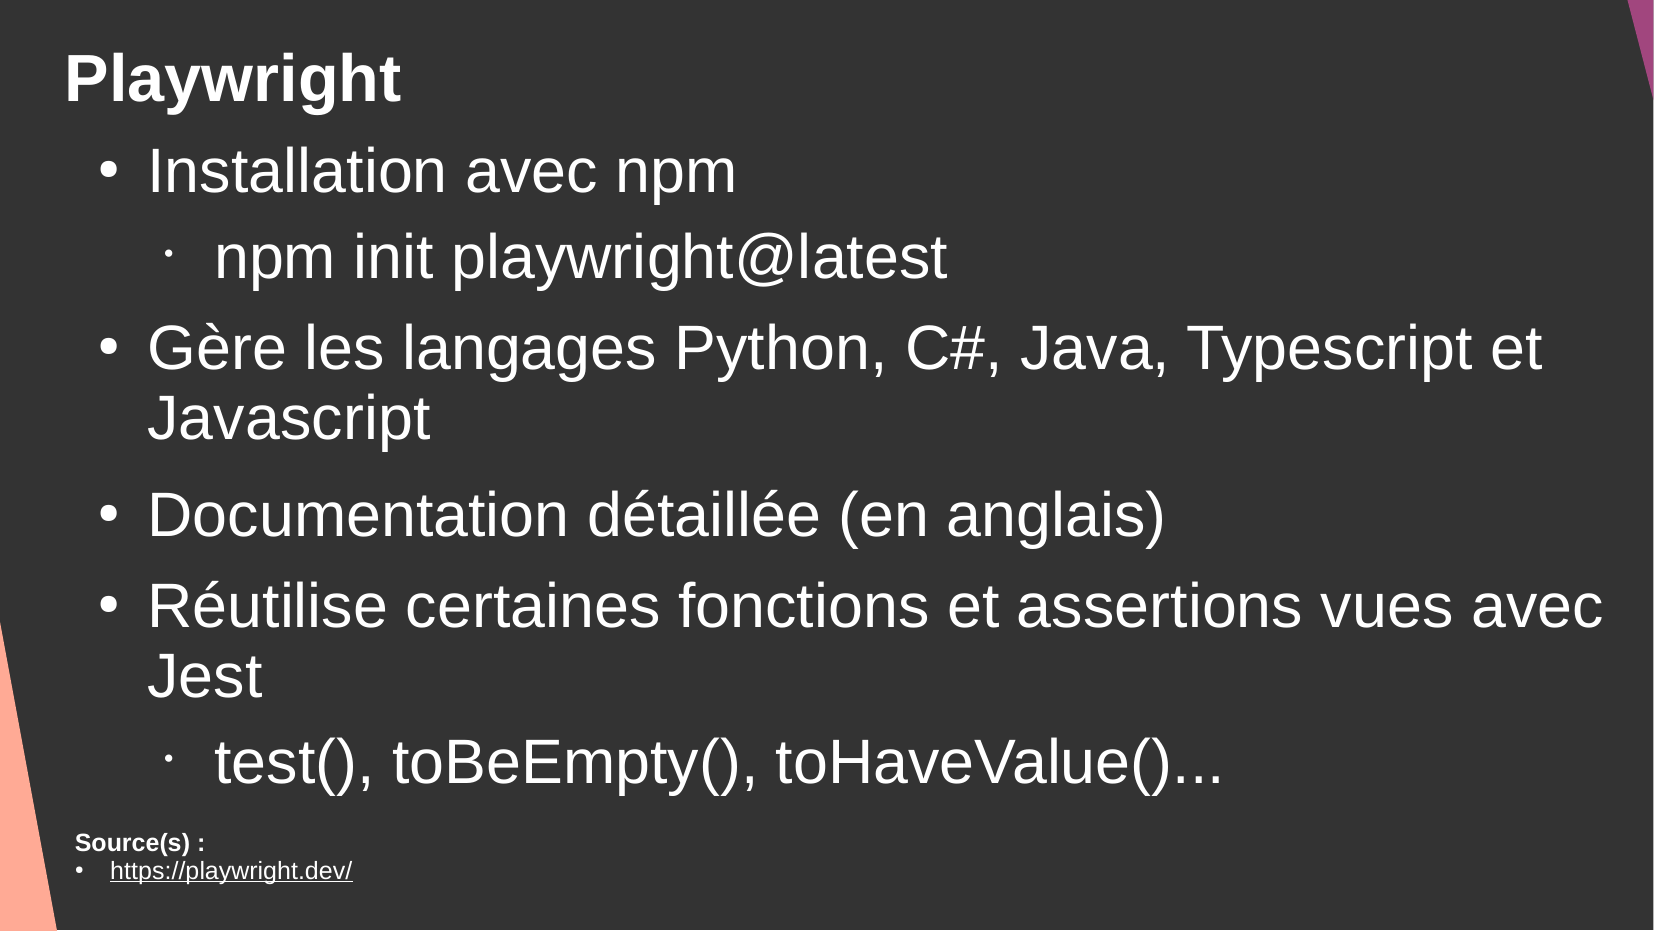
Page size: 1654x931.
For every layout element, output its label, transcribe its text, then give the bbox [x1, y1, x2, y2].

text_box [0, 621, 58, 931]
title Playwright [64, 40, 1635, 116]
text_box Source(s) : https://playwright.dev/ [60, 821, 1546, 906]
text_box [1627, 0, 1654, 103]
list Installation avec npm npm init playwright@latest Gère les langages Python, C#, Java, Typescript et Javascript Documentation détaillée (en anglais) Réutilise certaines fonctions et assertions vues avec Jest test(), toBeEmpty(), toHaveValue()... [80, 135, 1620, 804]
